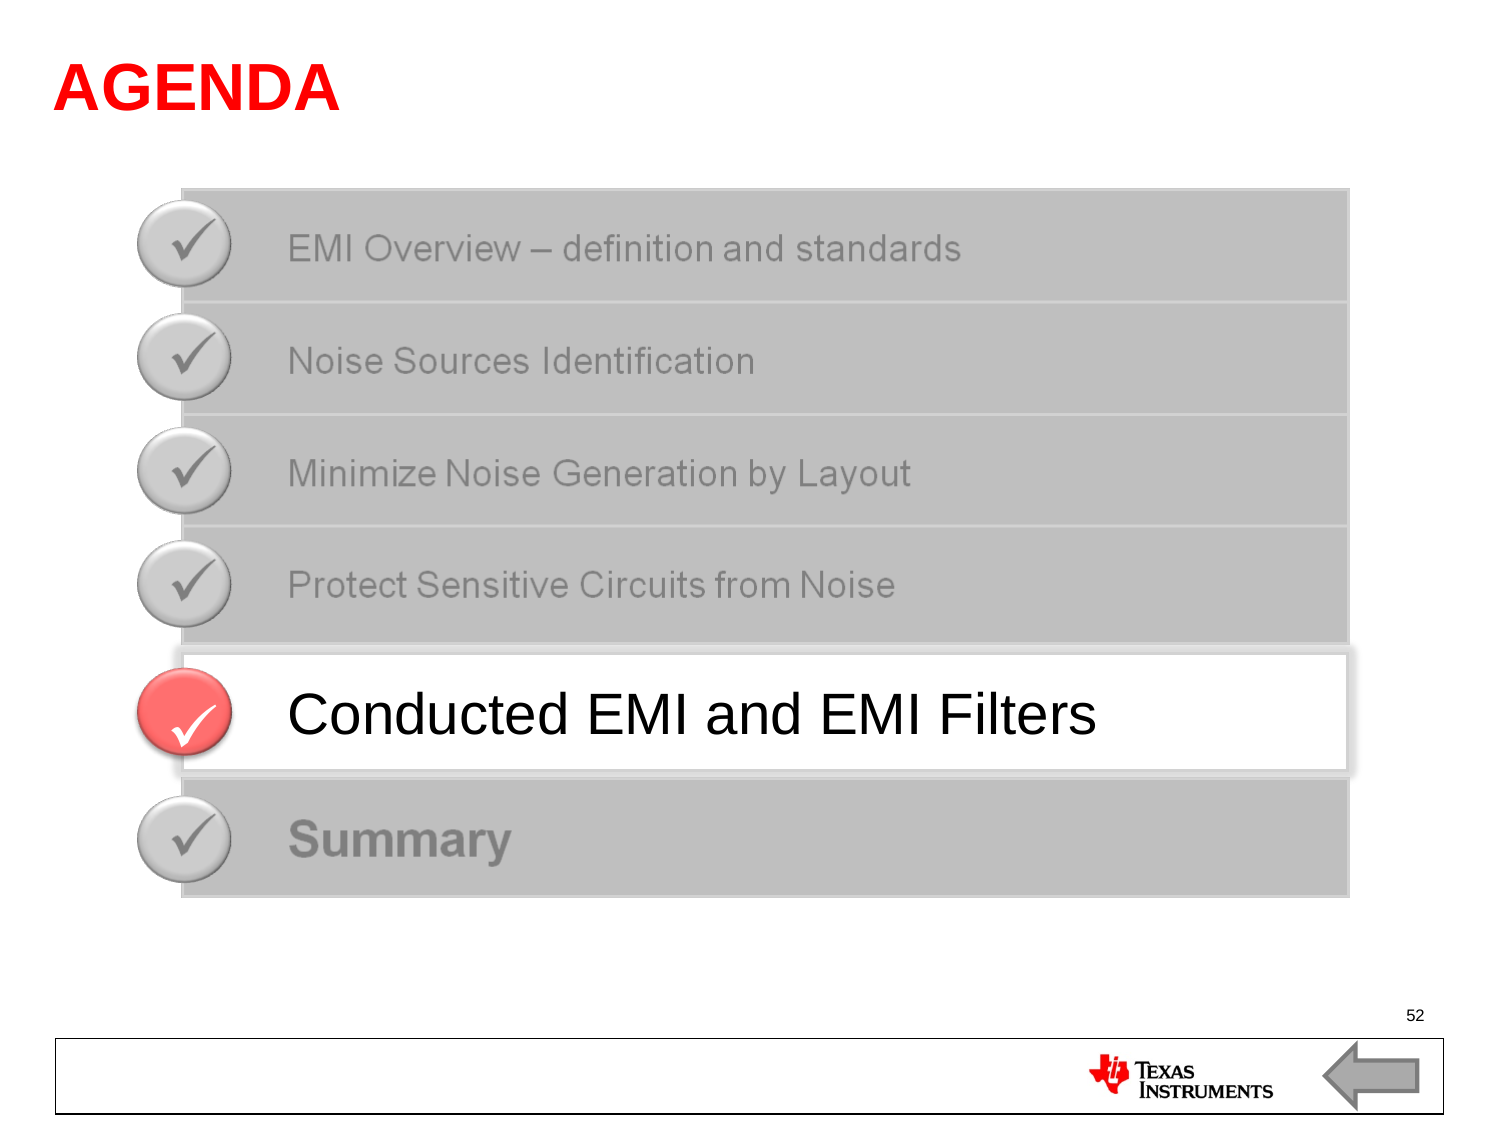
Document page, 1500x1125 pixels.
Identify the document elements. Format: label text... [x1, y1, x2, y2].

title AGENDA [37, 23, 1426, 158]
picture [117, 178, 1368, 899]
text_box  [152, 682, 219, 744]
text_box <numero> [1089, 997, 1440, 1031]
text_box [1324, 1045, 1418, 1107]
picture [1087, 1052, 1274, 1099]
text_box Conducted EMI and EMI Filters [182, 653, 1347, 770]
